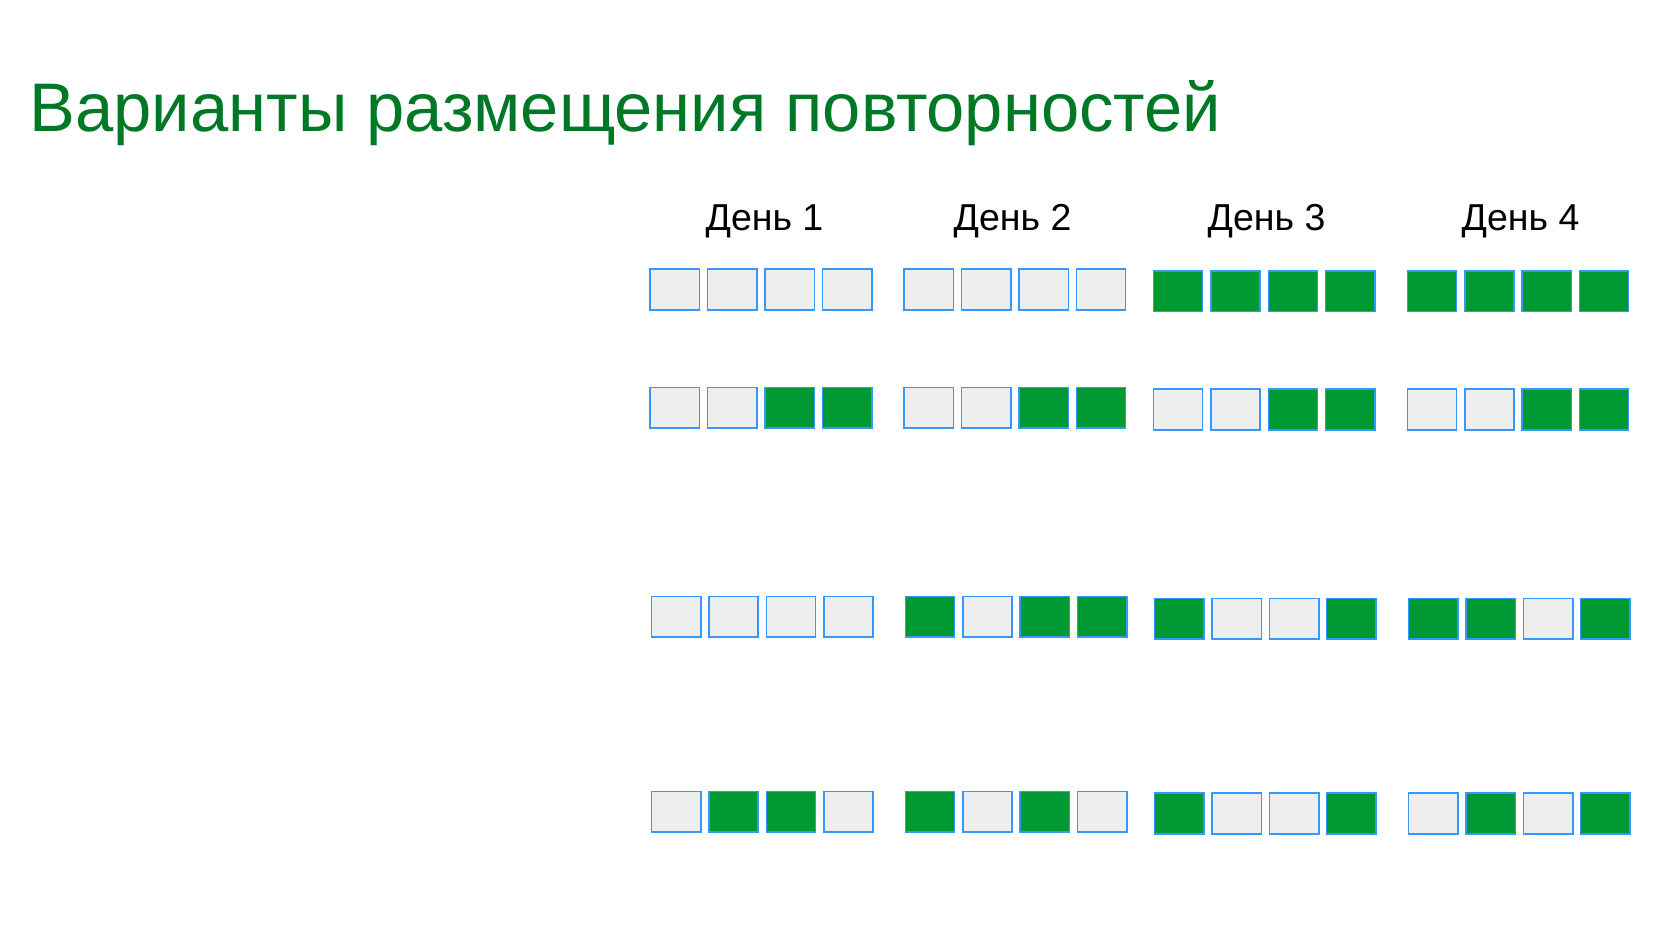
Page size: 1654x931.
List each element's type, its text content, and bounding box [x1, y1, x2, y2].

text_box [1579, 271, 1629, 312]
text_box День 4 [1446, 188, 1595, 246]
text_box [1018, 387, 1069, 429]
text_box [650, 269, 700, 310]
text_box [766, 791, 816, 833]
text_box [1210, 389, 1261, 430]
text_box [766, 596, 816, 638]
text_box [1464, 389, 1515, 430]
text_box [1268, 271, 1318, 312]
text_box [1020, 596, 1070, 638]
text_box [1153, 389, 1203, 430]
text_box [1580, 793, 1630, 834]
text_box [1407, 271, 1457, 312]
text_box [904, 387, 954, 429]
text_box [1018, 269, 1069, 310]
text_box [708, 791, 759, 833]
text_box [1077, 596, 1127, 638]
text_box [1212, 793, 1262, 834]
text_box [1076, 387, 1126, 429]
text_box [1408, 793, 1458, 834]
text_box [1153, 271, 1203, 312]
text_box [1464, 271, 1515, 312]
text_box [962, 596, 1013, 638]
text_box [1523, 598, 1573, 639]
text_box [822, 387, 872, 429]
text_box [961, 387, 1011, 429]
text_box [1466, 598, 1516, 639]
text_box [1523, 793, 1573, 834]
text_box [904, 269, 954, 310]
text_box [822, 269, 872, 310]
text_box День 1 [690, 188, 839, 246]
text_box [823, 596, 874, 638]
text_box [651, 791, 701, 833]
text_box [765, 269, 815, 310]
text_box [1077, 791, 1127, 833]
text_box [961, 269, 1011, 310]
text_box [765, 387, 815, 429]
text_box [1522, 389, 1572, 430]
text_box День 3 [1192, 188, 1341, 246]
text_box [905, 596, 955, 638]
text_box [1020, 791, 1070, 833]
text_box [823, 791, 874, 833]
text_box [1154, 793, 1204, 834]
text_box [1154, 598, 1204, 639]
text_box День 2 [938, 188, 1087, 246]
text_box [1580, 598, 1630, 639]
text_box [1076, 269, 1126, 310]
text_box [1325, 389, 1375, 430]
text_box [651, 596, 701, 638]
text_box [1212, 598, 1262, 639]
text_box [1326, 793, 1376, 834]
text_box [1522, 271, 1572, 312]
text_box [707, 269, 757, 310]
text_box [962, 791, 1013, 833]
text_box [1325, 271, 1375, 312]
text_box [708, 596, 759, 638]
text_box [707, 387, 757, 429]
text_box [1579, 389, 1629, 430]
text_box [1407, 389, 1457, 430]
text_box [1269, 793, 1319, 834]
text_box [1408, 598, 1458, 639]
text_box [1268, 389, 1318, 430]
text_box [650, 387, 700, 429]
text_box [1466, 793, 1516, 834]
title Варианты размещения повторностей [0, 23, 1630, 193]
text_box [905, 791, 955, 833]
text_box [1269, 598, 1319, 639]
text_box [1326, 598, 1376, 639]
text_box [1210, 271, 1261, 312]
